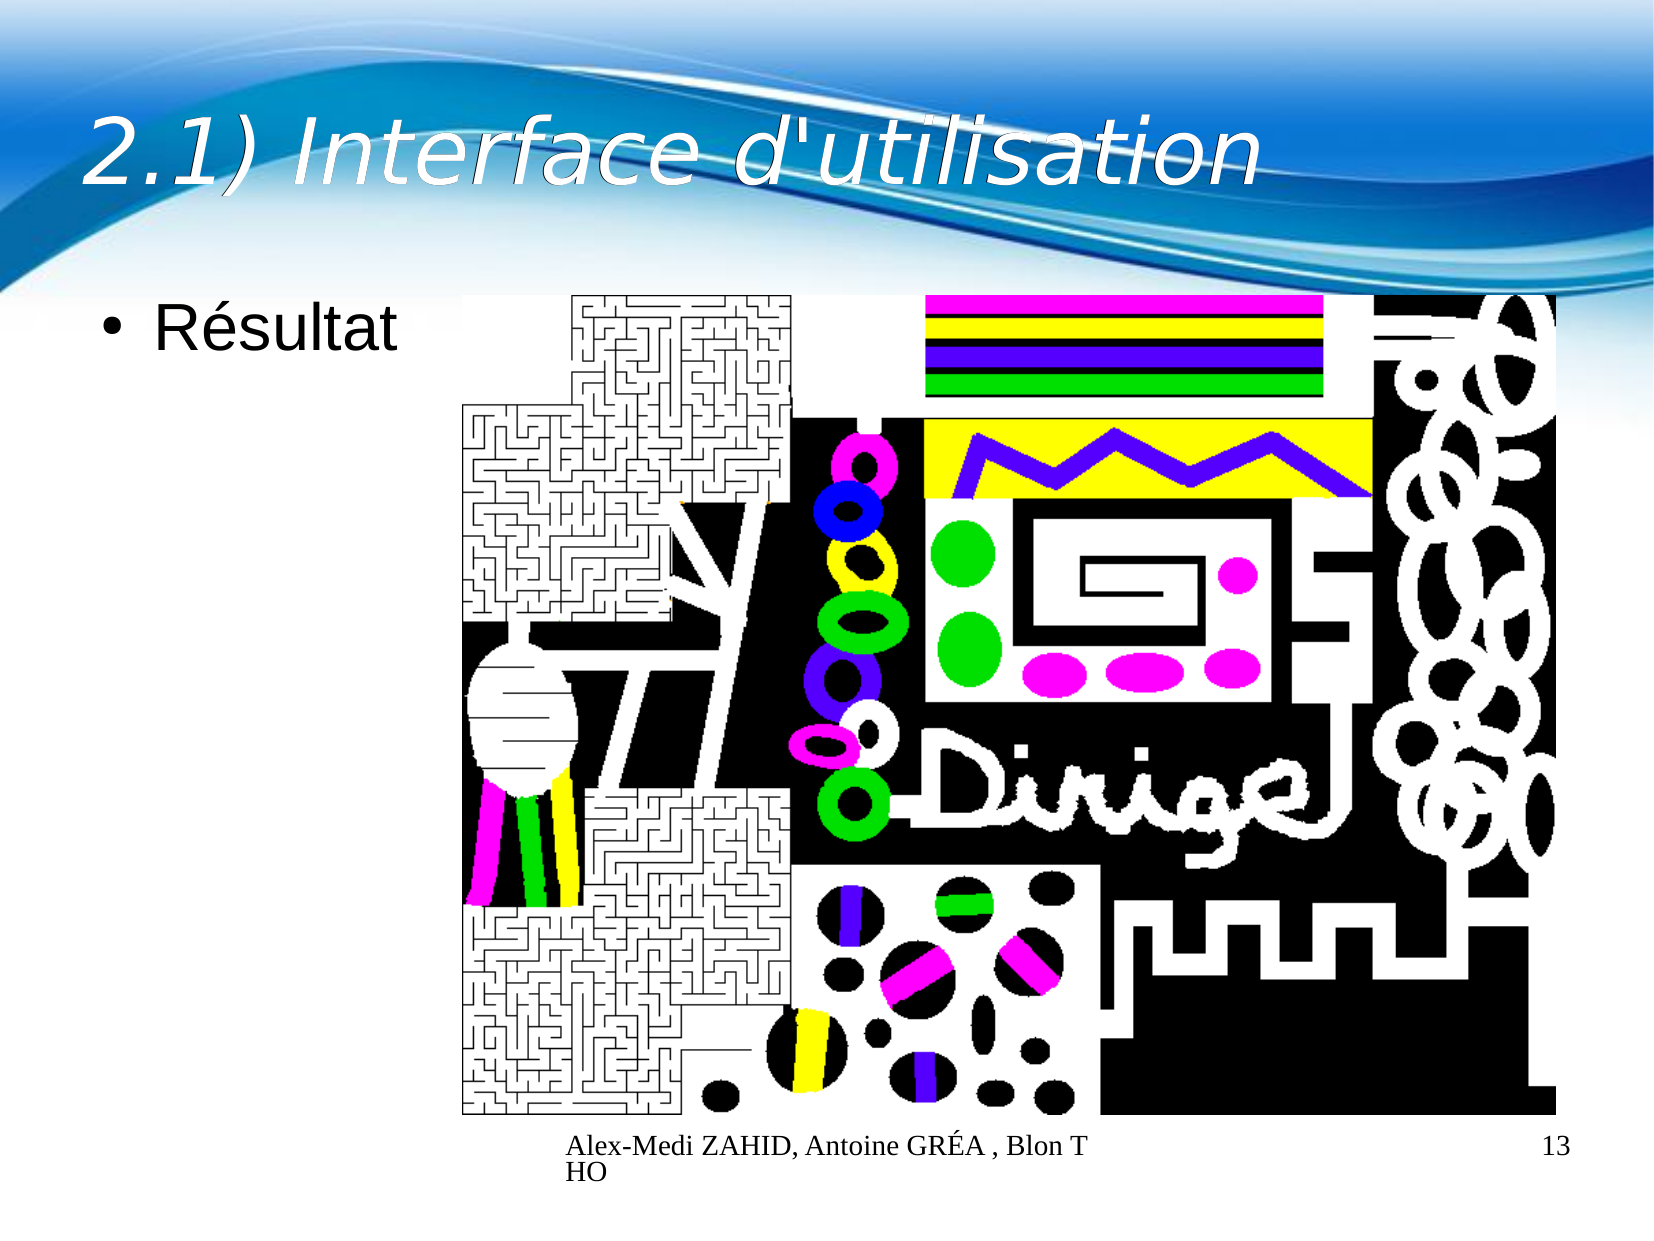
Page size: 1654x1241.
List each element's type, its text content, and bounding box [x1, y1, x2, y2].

picture [0, 0, 1654, 1241]
title 2.1) Interface d'utilisation [82, 49, 1571, 257]
list Résultat [82, 290, 1571, 1109]
